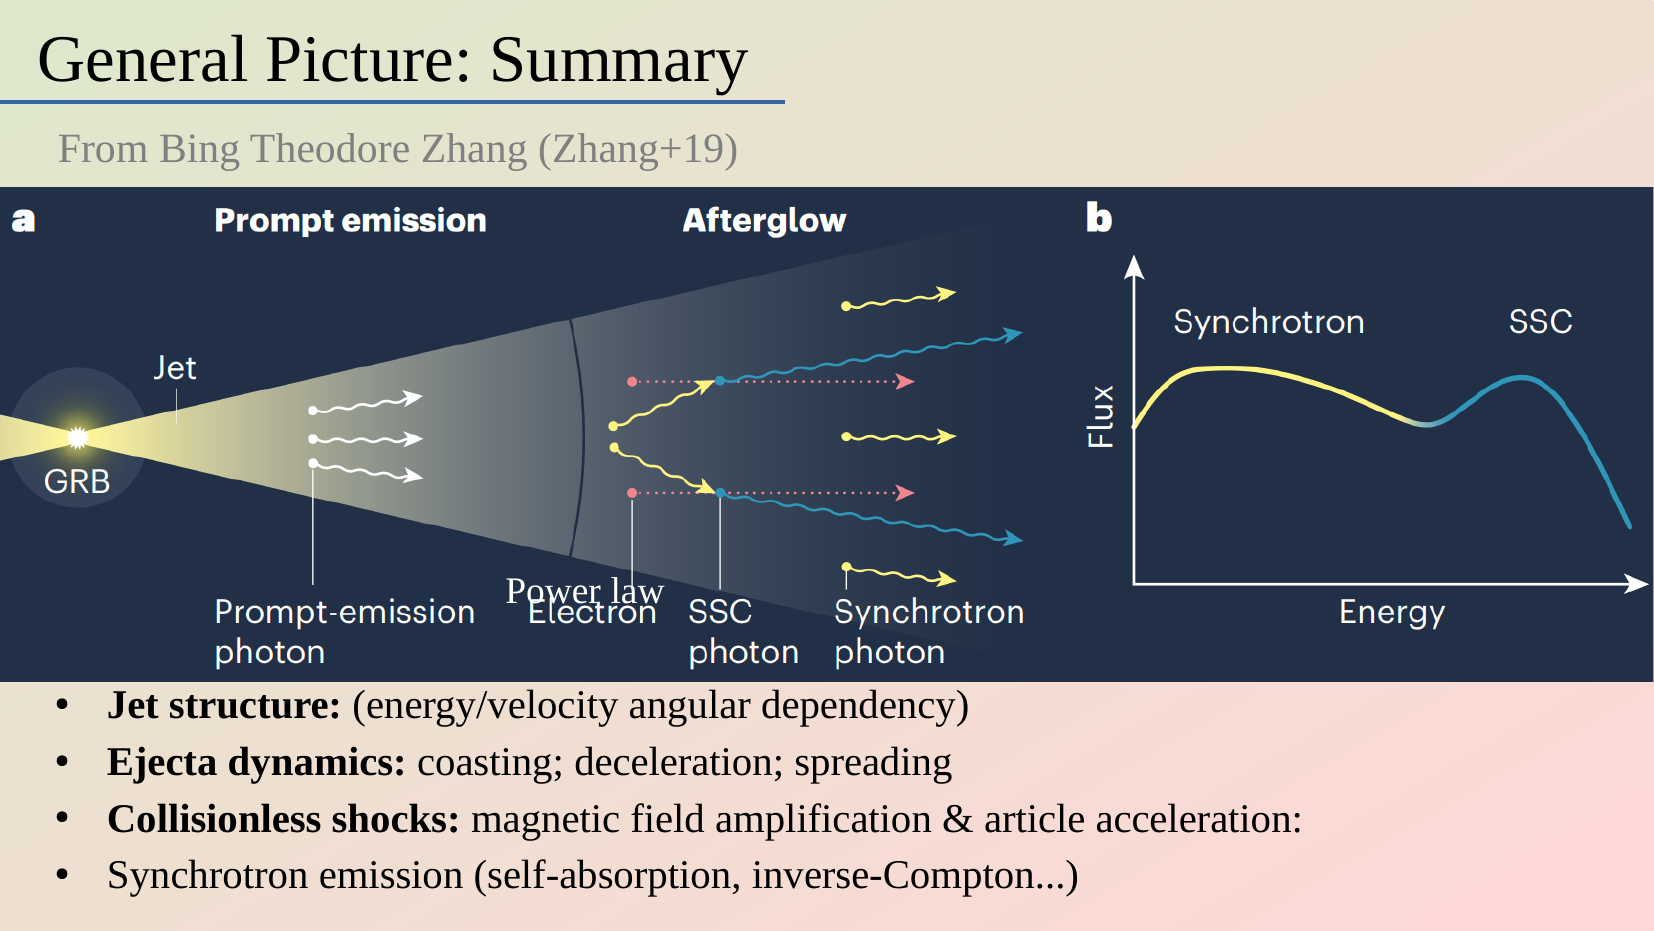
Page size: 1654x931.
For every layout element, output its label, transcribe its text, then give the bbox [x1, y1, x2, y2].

picture [0, 187, 1654, 682]
title General Picture: Summary [37, 0, 1613, 118]
list Jet structure: (energy/velocity angular dependency) Ejecta dynamics: coasting; deceleration; spreading Collisionless shocks: magnetic field amplification & article acceleration: Synchrotron emission (self-absorption, inverse-Compton...) [37, 682, 1576, 901]
text_box Power law [490, 562, 676, 615]
text_box From Bing Theodore Zhang (Zhang+19) [43, 117, 761, 175]
